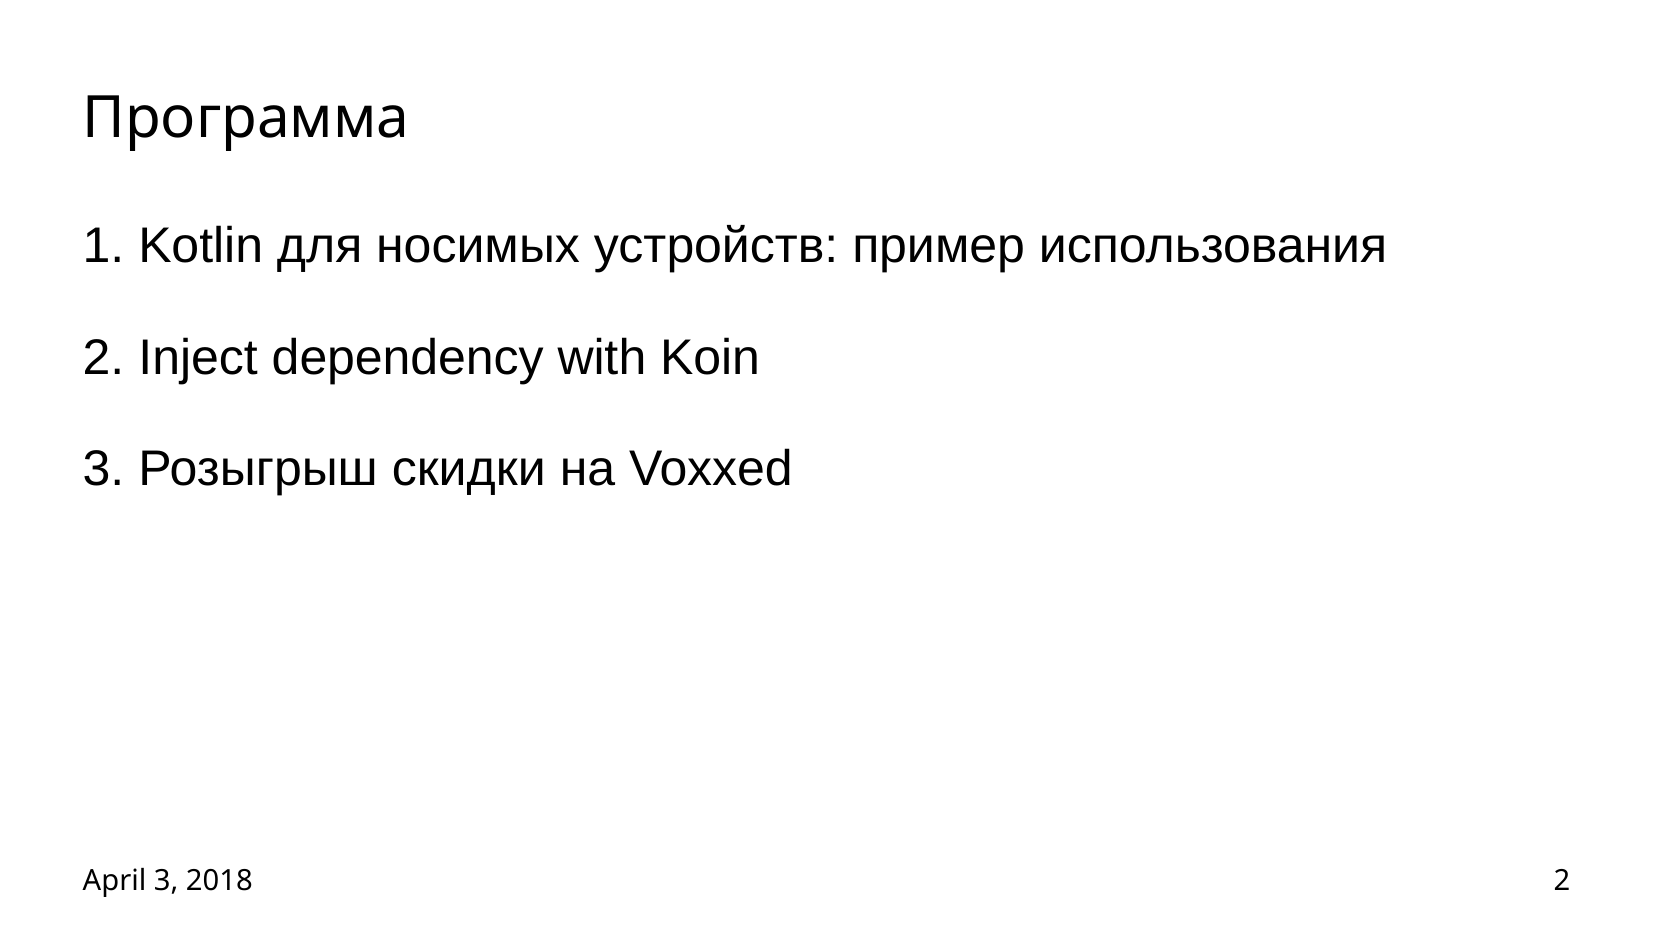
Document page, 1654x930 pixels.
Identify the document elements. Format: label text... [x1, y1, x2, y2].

subtitle 1. Kotlin для носимых устройств: пример использования 2. Inject dependency with Koin 3. Розыгрыш скидки на Voxxed [82, 217, 1571, 757]
title Программа [82, 36, 1571, 193]
